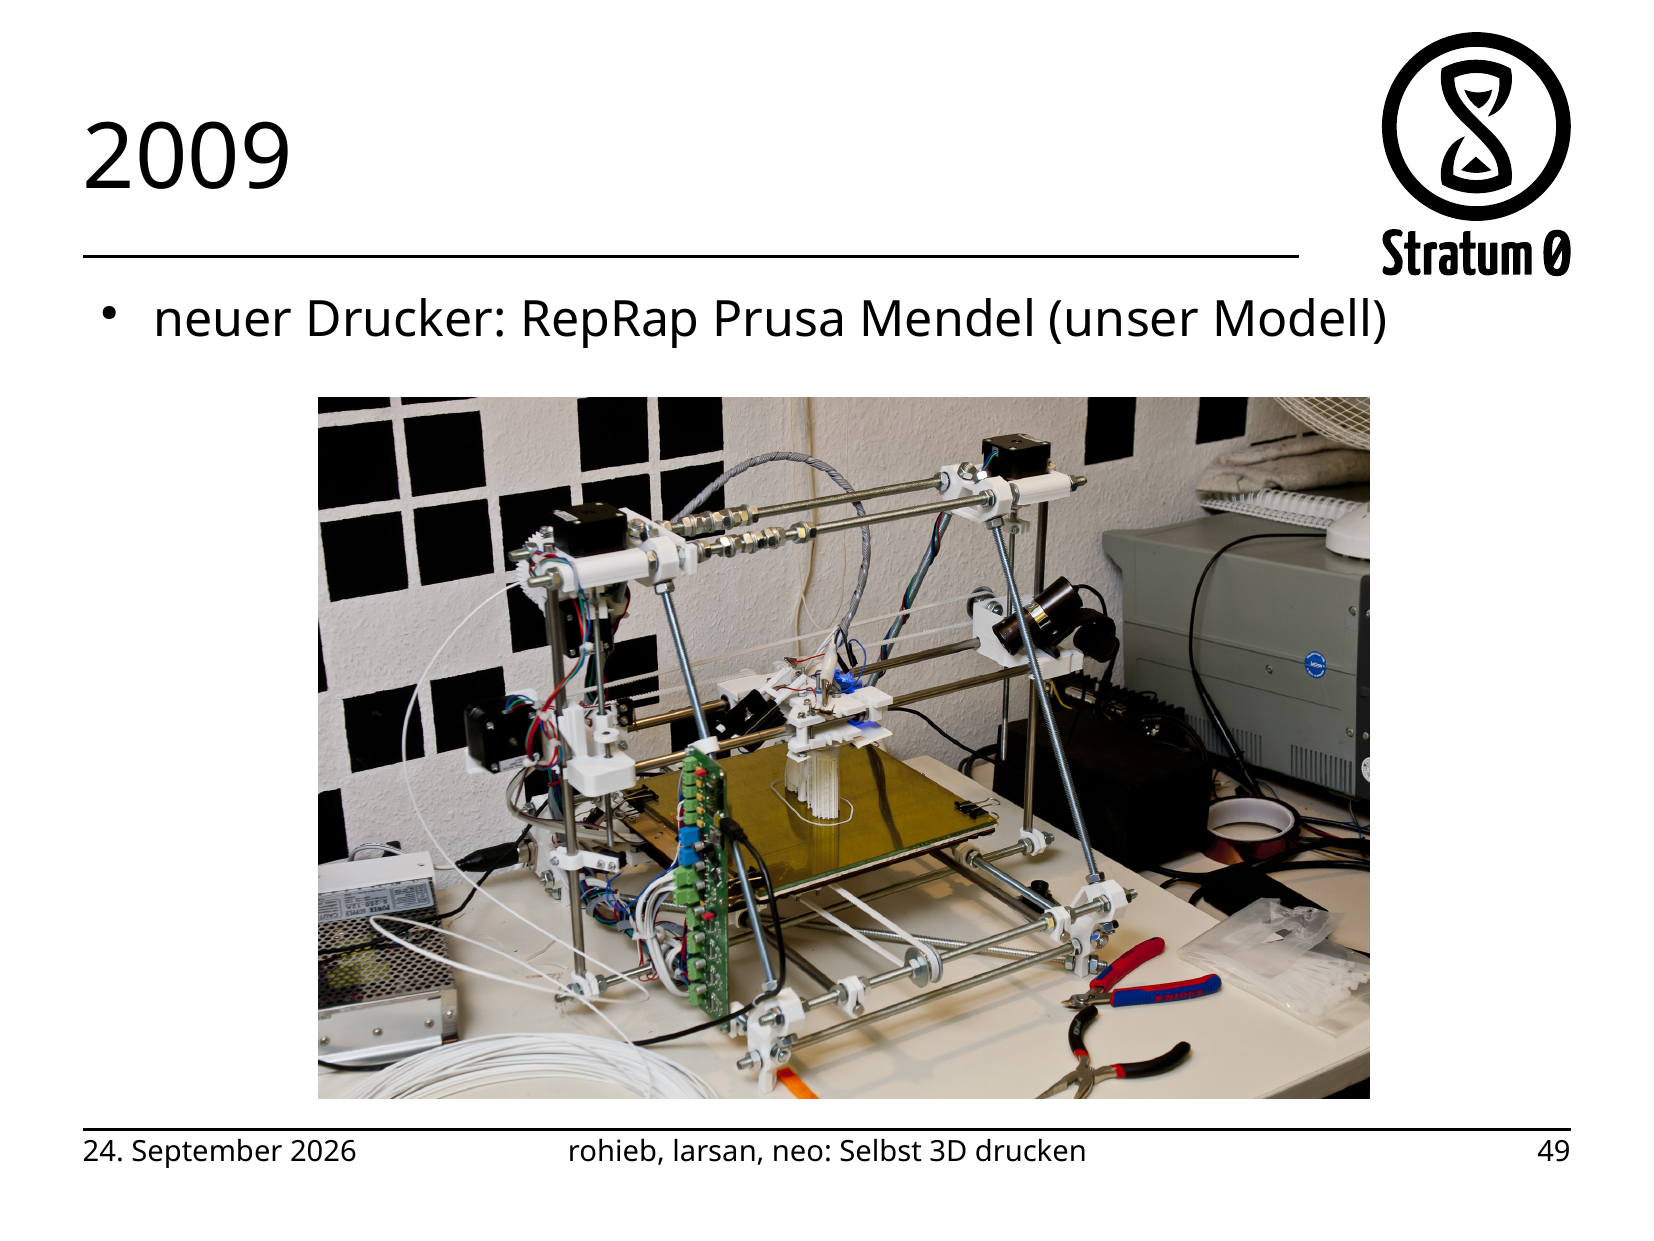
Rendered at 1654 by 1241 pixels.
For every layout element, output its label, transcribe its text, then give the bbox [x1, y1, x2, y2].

list neuer Drucker: RepRap Prusa Mendel (unser Modell) [82, 290, 1538, 1010]
title 2009 [82, 49, 1300, 257]
picture [318, 397, 1370, 1099]
